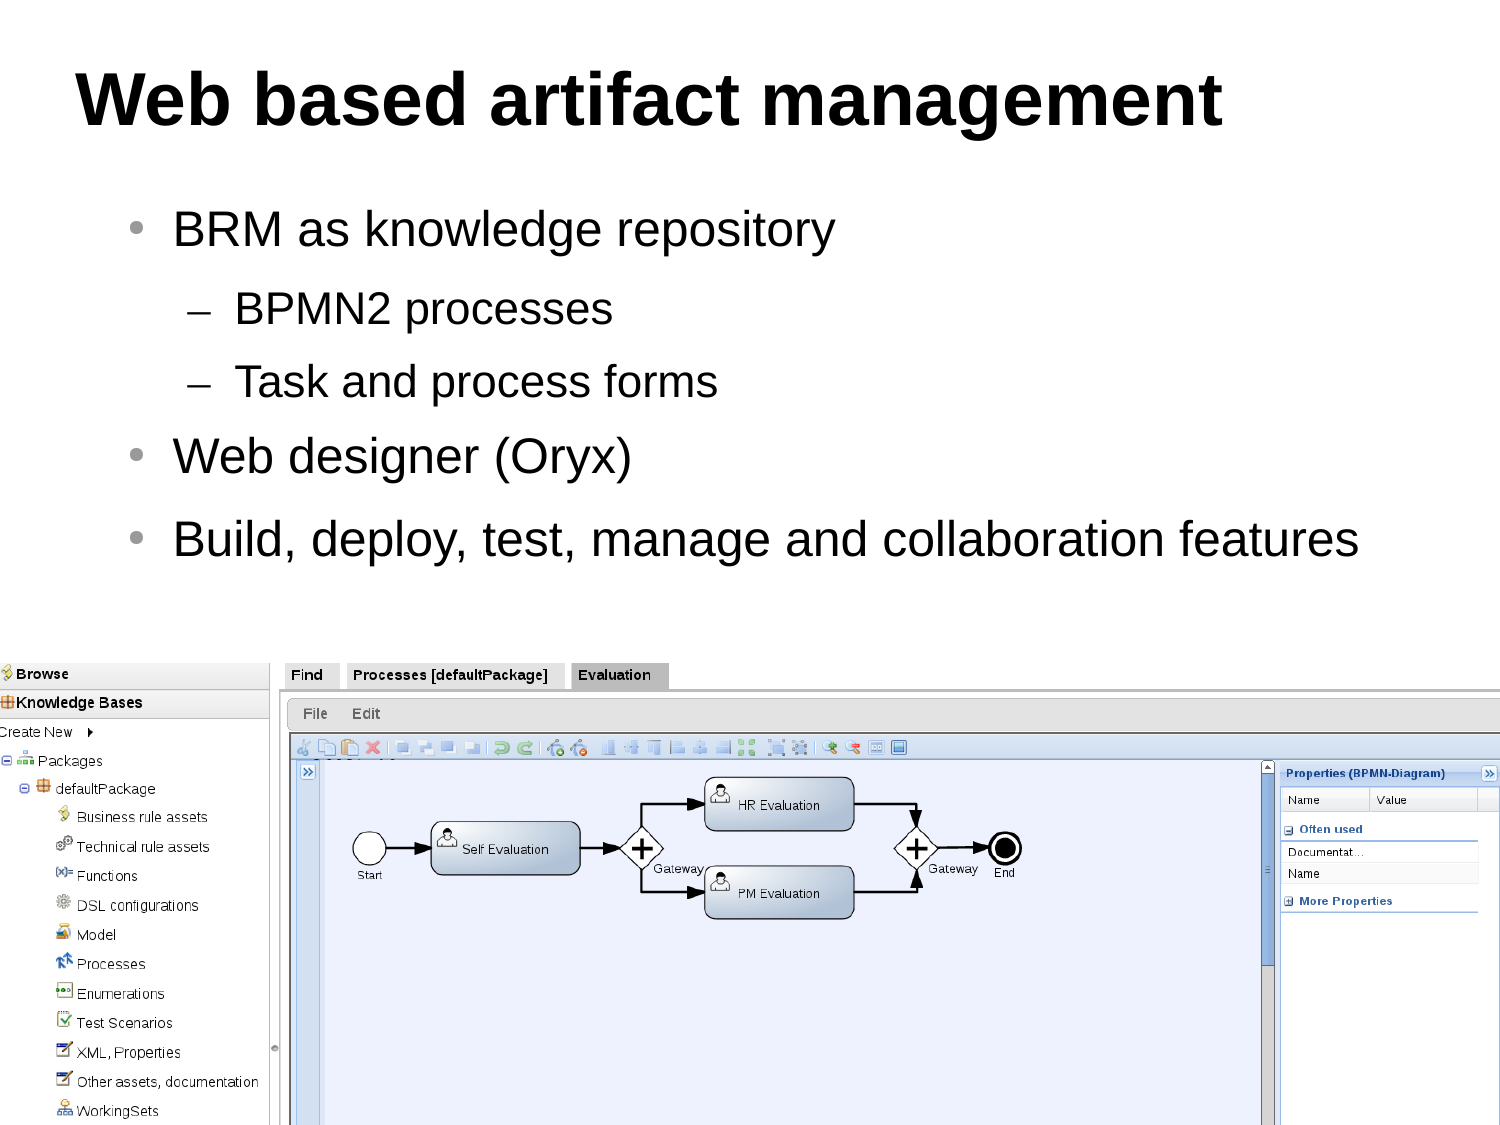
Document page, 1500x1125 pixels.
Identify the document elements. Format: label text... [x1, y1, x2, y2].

title Web based artifact management [74, 14, 1425, 185]
list BRM as knowledge repository BPMN2 processes Task and process forms Web designer (Oryx) Build, deploy, test, manage and collaboration features [112, 200, 1388, 663]
picture [0, 663, 1500, 1125]
